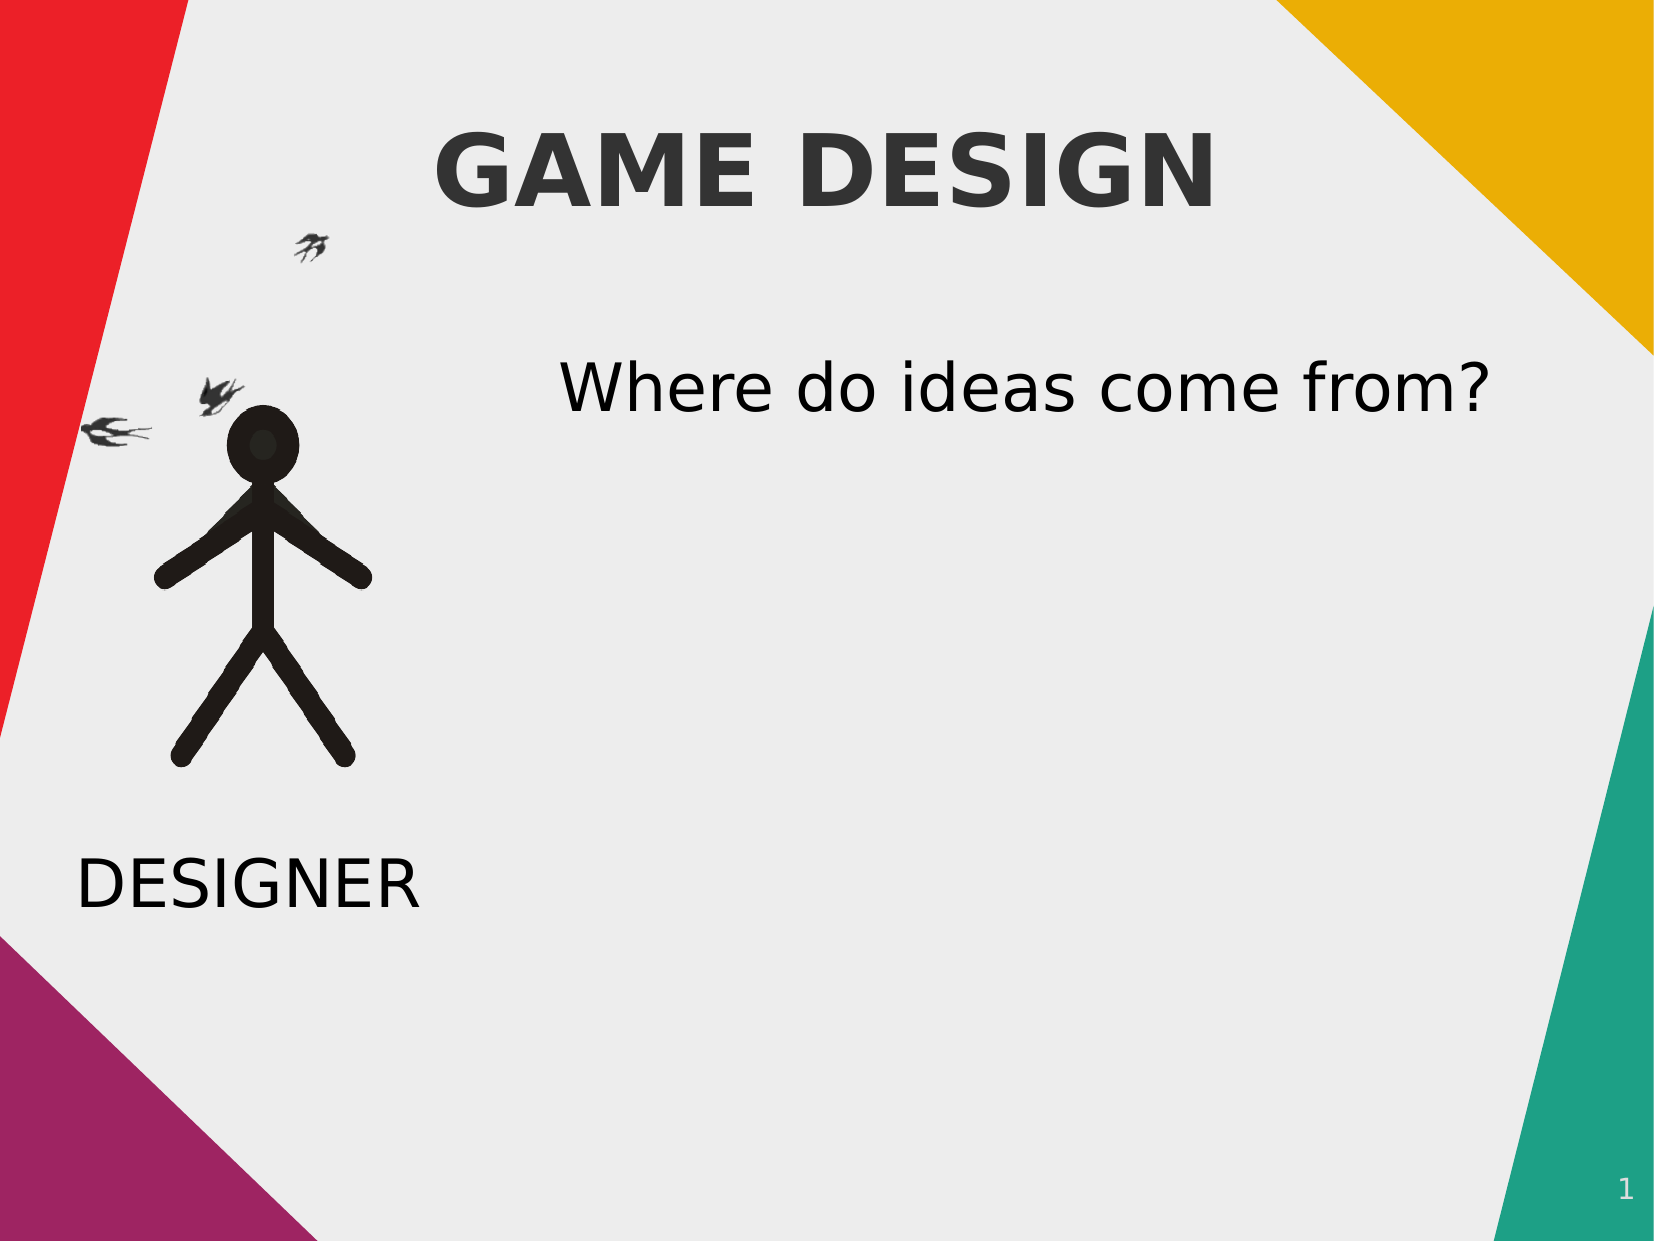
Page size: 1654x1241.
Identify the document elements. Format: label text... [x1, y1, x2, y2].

text_box Where do ideas come from? [543, 342, 1619, 461]
title GAME DESIGN [114, 73, 1539, 271]
text_box DESIGNER [61, 838, 438, 932]
picture [0, 153, 730, 1028]
